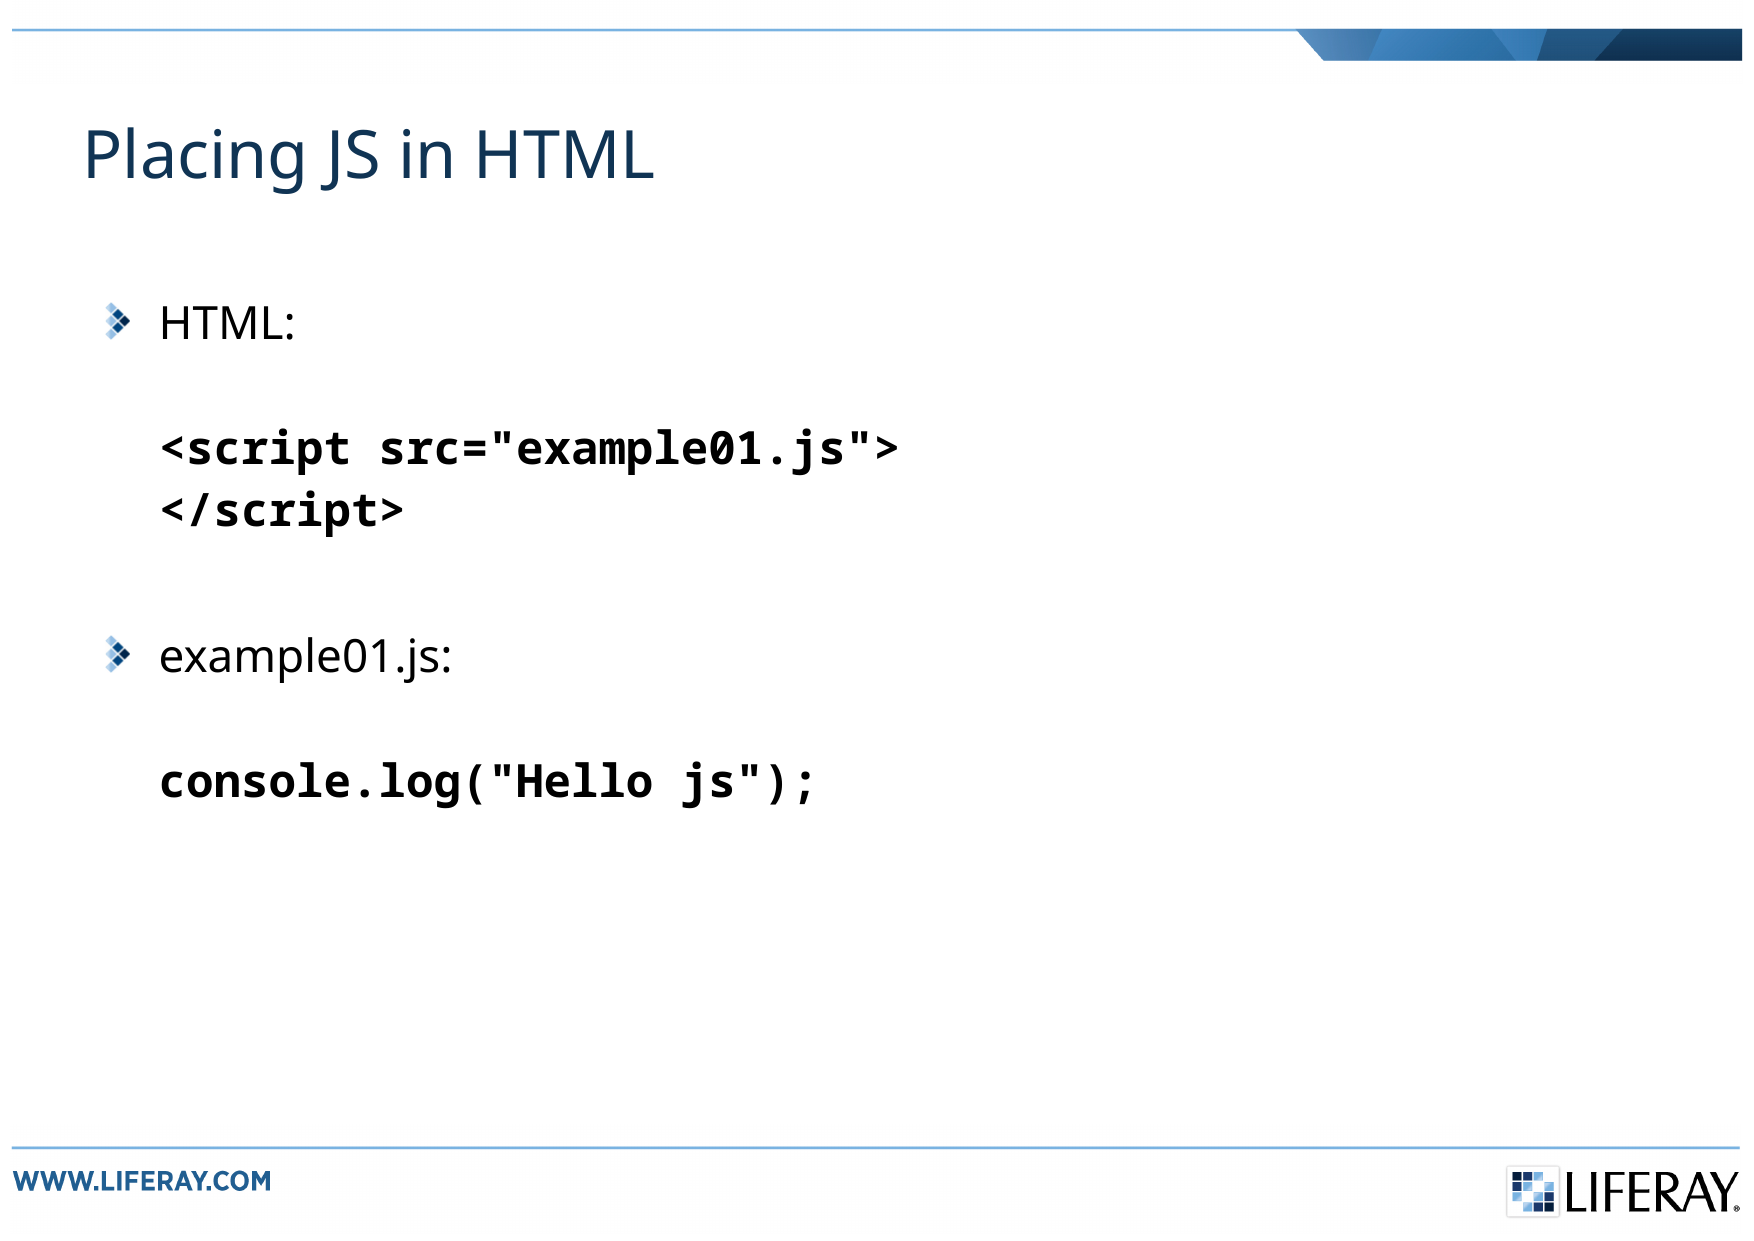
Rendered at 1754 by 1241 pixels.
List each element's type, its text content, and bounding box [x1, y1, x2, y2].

title Placing JS in HTML [82, 49, 1571, 257]
picture [10, 1124, 1741, 1234]
picture [12, 0, 1743, 84]
list HTML: <script src="example01.js"> </script> example01.js: console.log("Hello js"); [87, 290, 1667, 1109]
